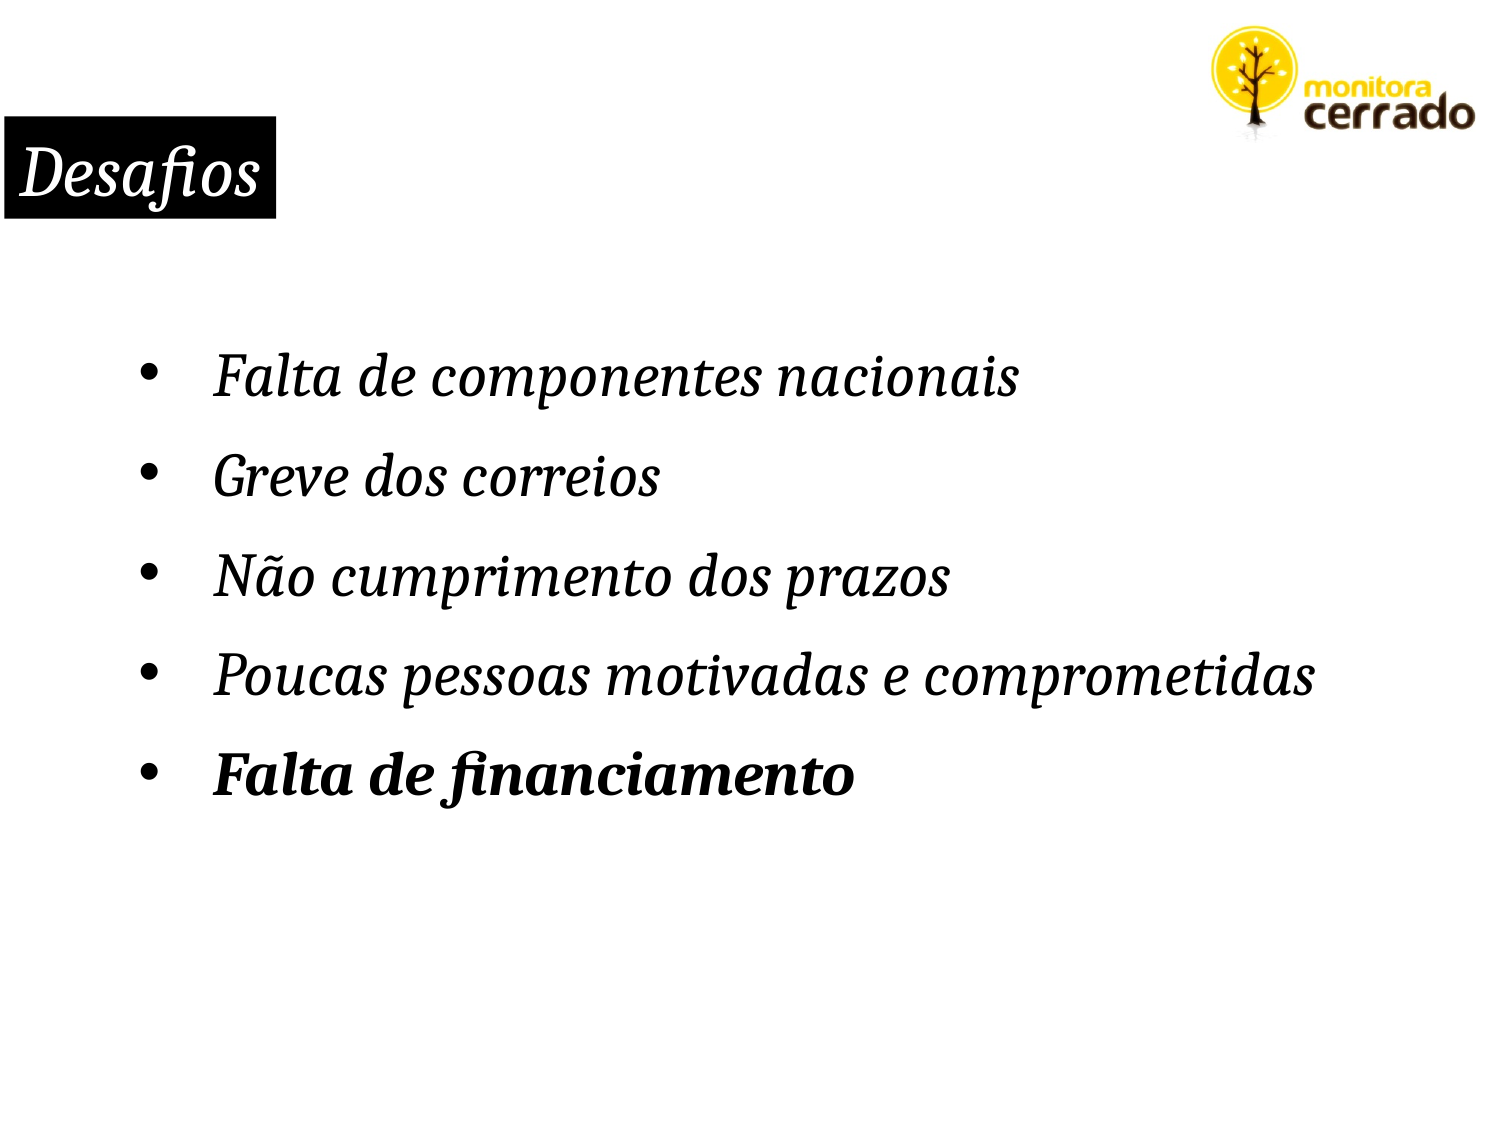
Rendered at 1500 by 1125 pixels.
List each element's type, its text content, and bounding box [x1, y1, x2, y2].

text_box Desafios [4, 116, 277, 219]
text_box Falta de componentes nacionais Greve dos correios Não cumprimento dos prazos Poucas pessoas motivadas e comprometidas Falta de financiamento [123, 326, 1333, 816]
picture [1208, 23, 1476, 143]
